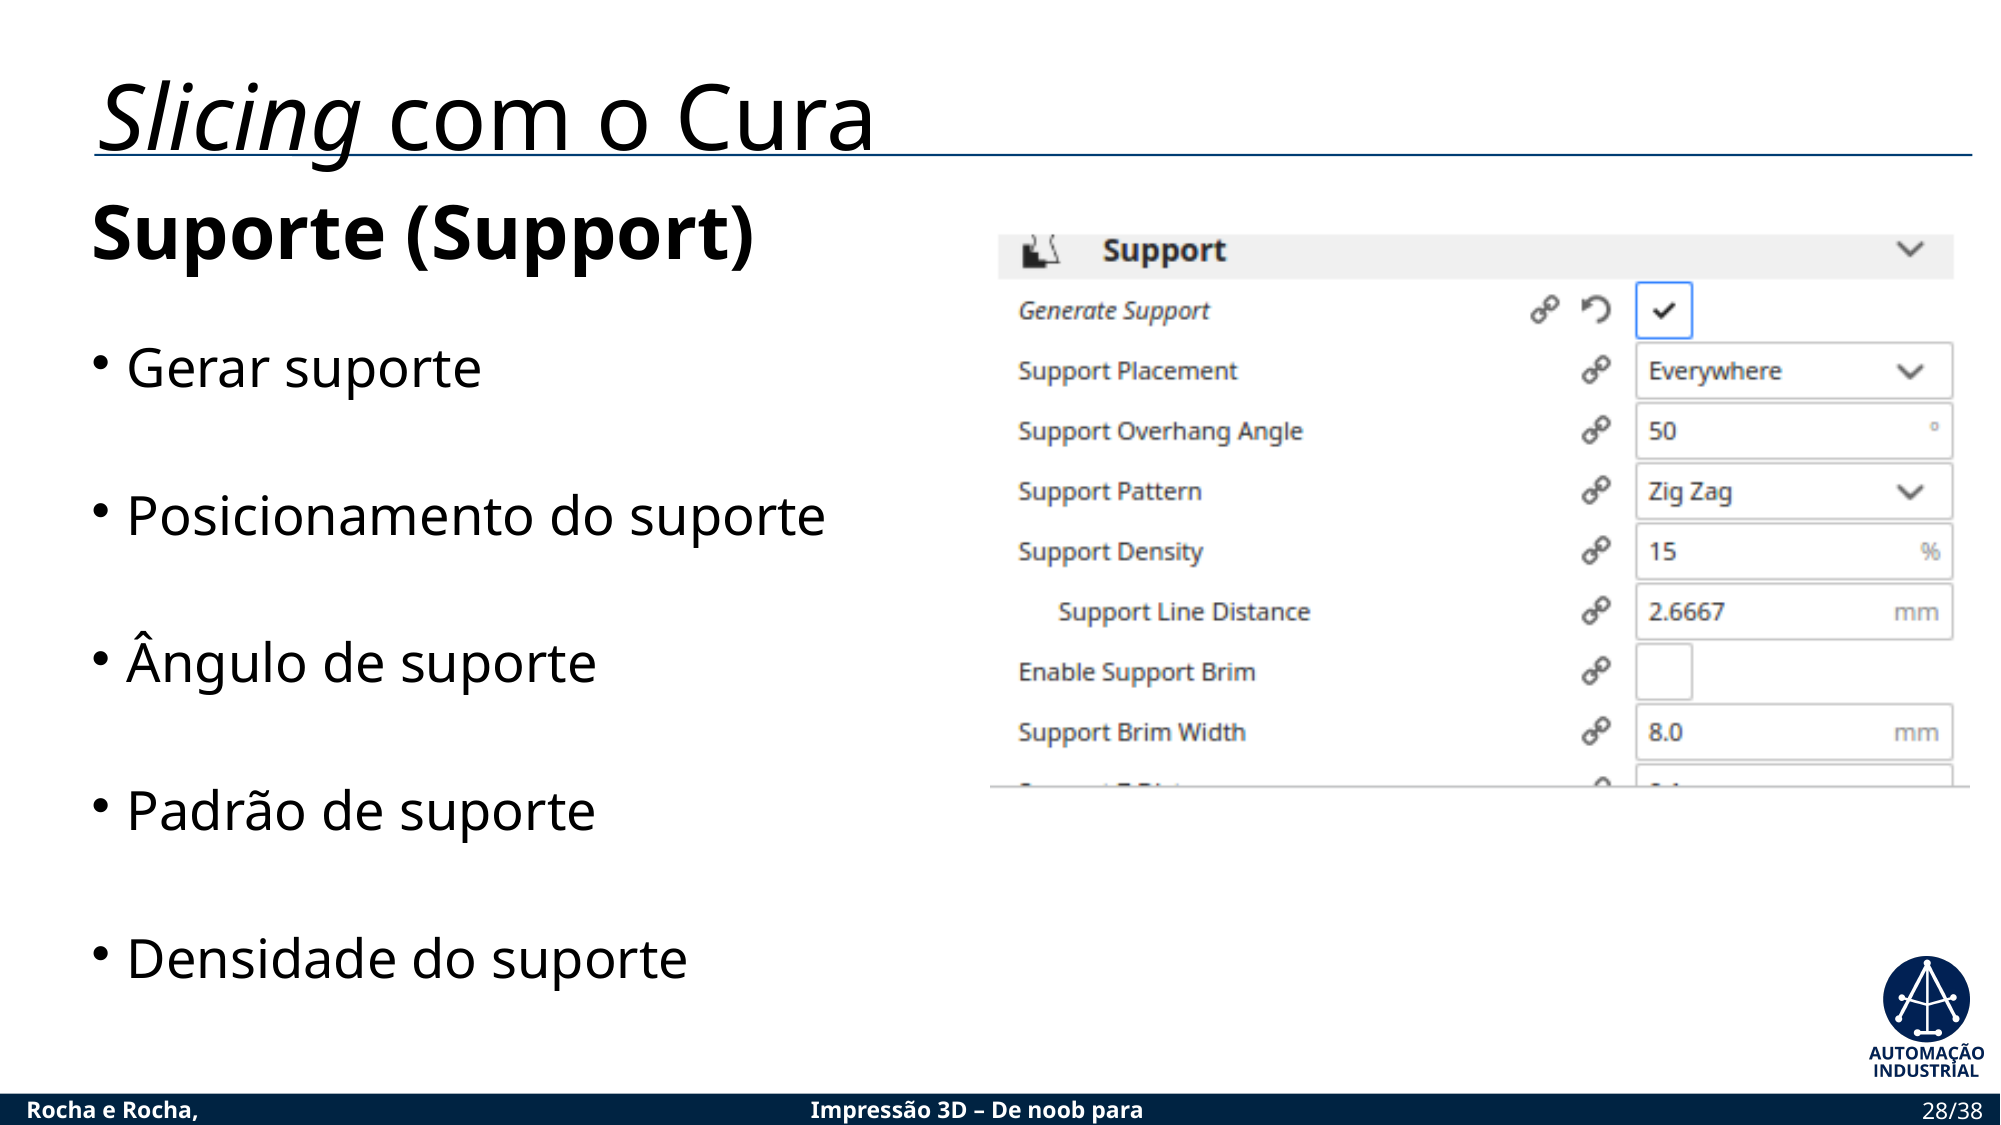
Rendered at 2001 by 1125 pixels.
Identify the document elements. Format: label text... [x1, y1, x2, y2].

text_box Slicing com o Cura [84, 12, 1809, 224]
picture [1869, 956, 1984, 1077]
text_box Suporte (Support) Gerar suporte Posicionamento do suporte Ângulo de suporte Padrão de suporte Densidade do suporte [76, 177, 998, 683]
picture [990, 224, 1970, 804]
